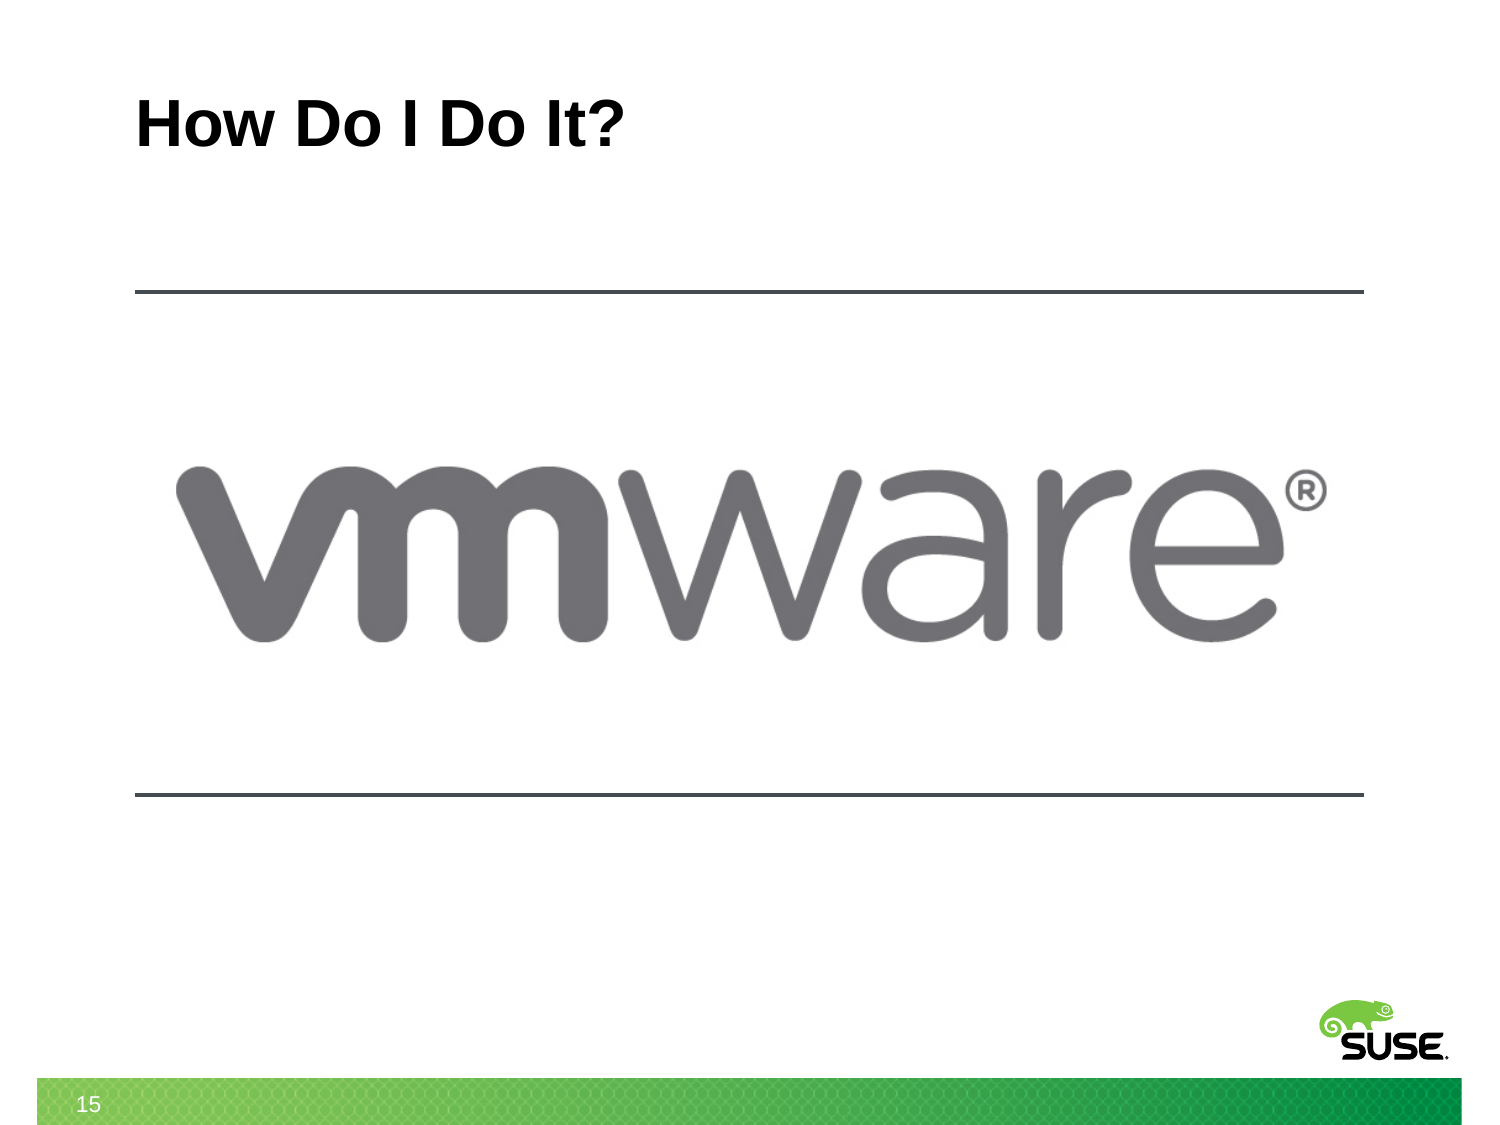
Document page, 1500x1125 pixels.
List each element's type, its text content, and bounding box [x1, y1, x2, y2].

picture [1, 291, 1500, 818]
picture [37, 1078, 1462, 1125]
title How Do I Do It? [135, 41, 1372, 204]
